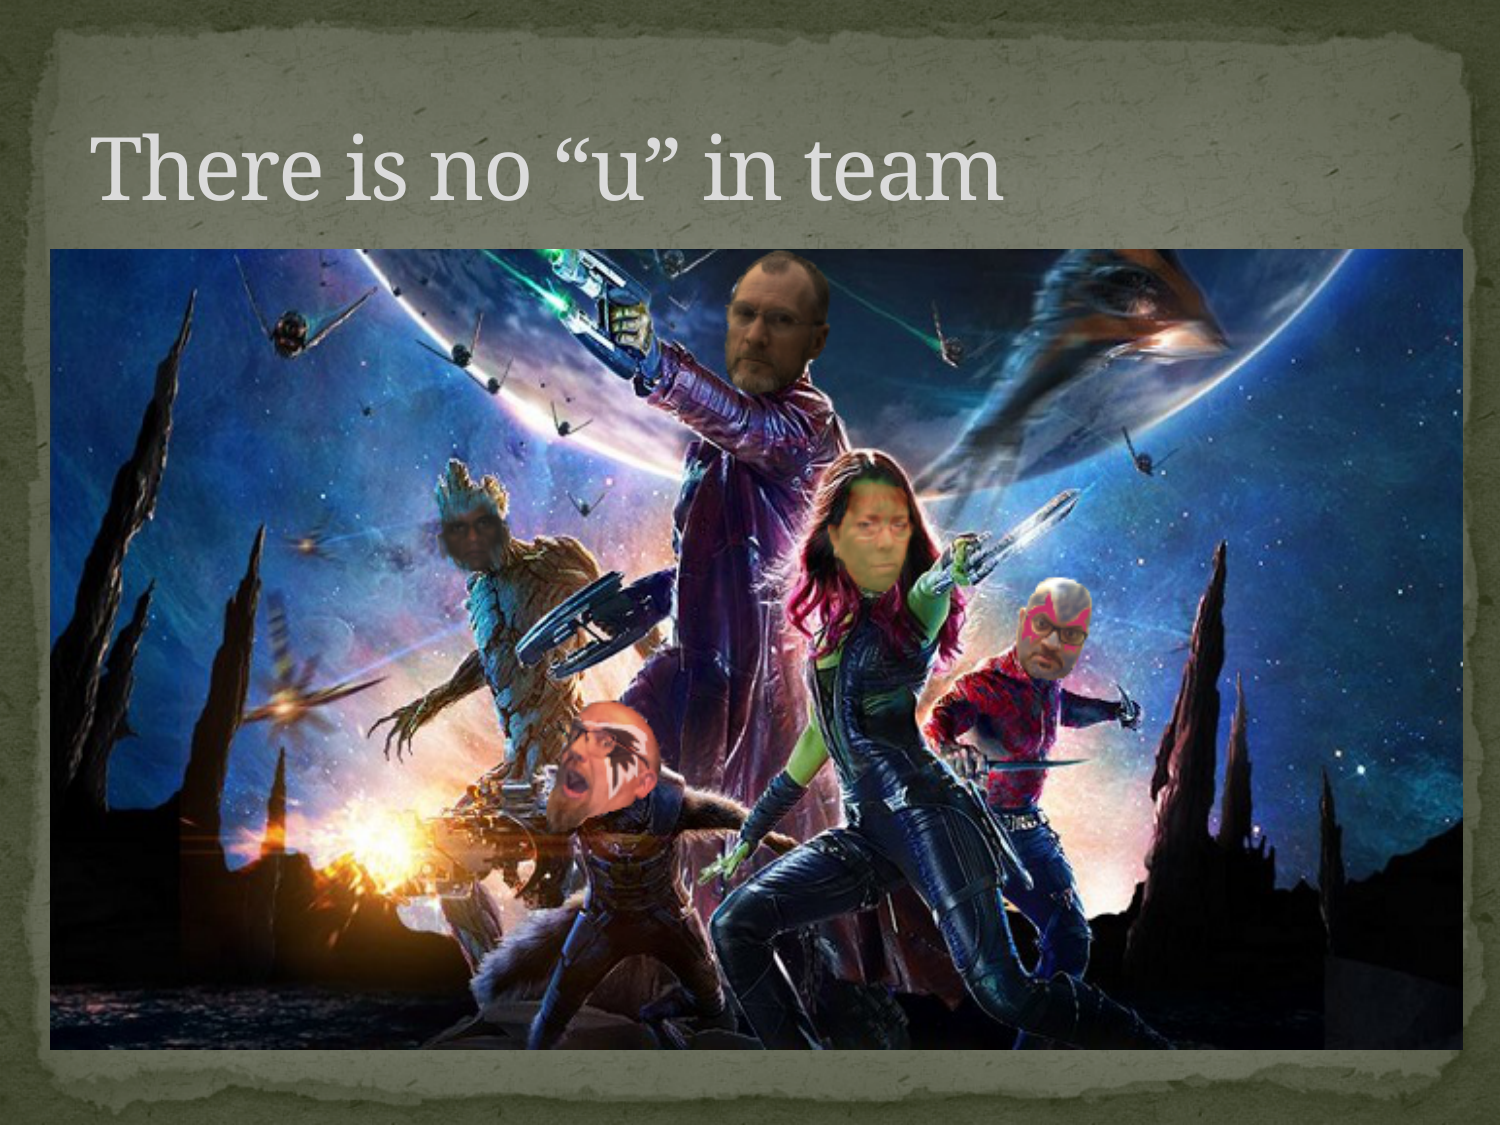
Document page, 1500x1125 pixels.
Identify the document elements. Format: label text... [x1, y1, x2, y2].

picture [0, 0, 1500, 1125]
title There is no “u” in team [75, 24, 1425, 225]
